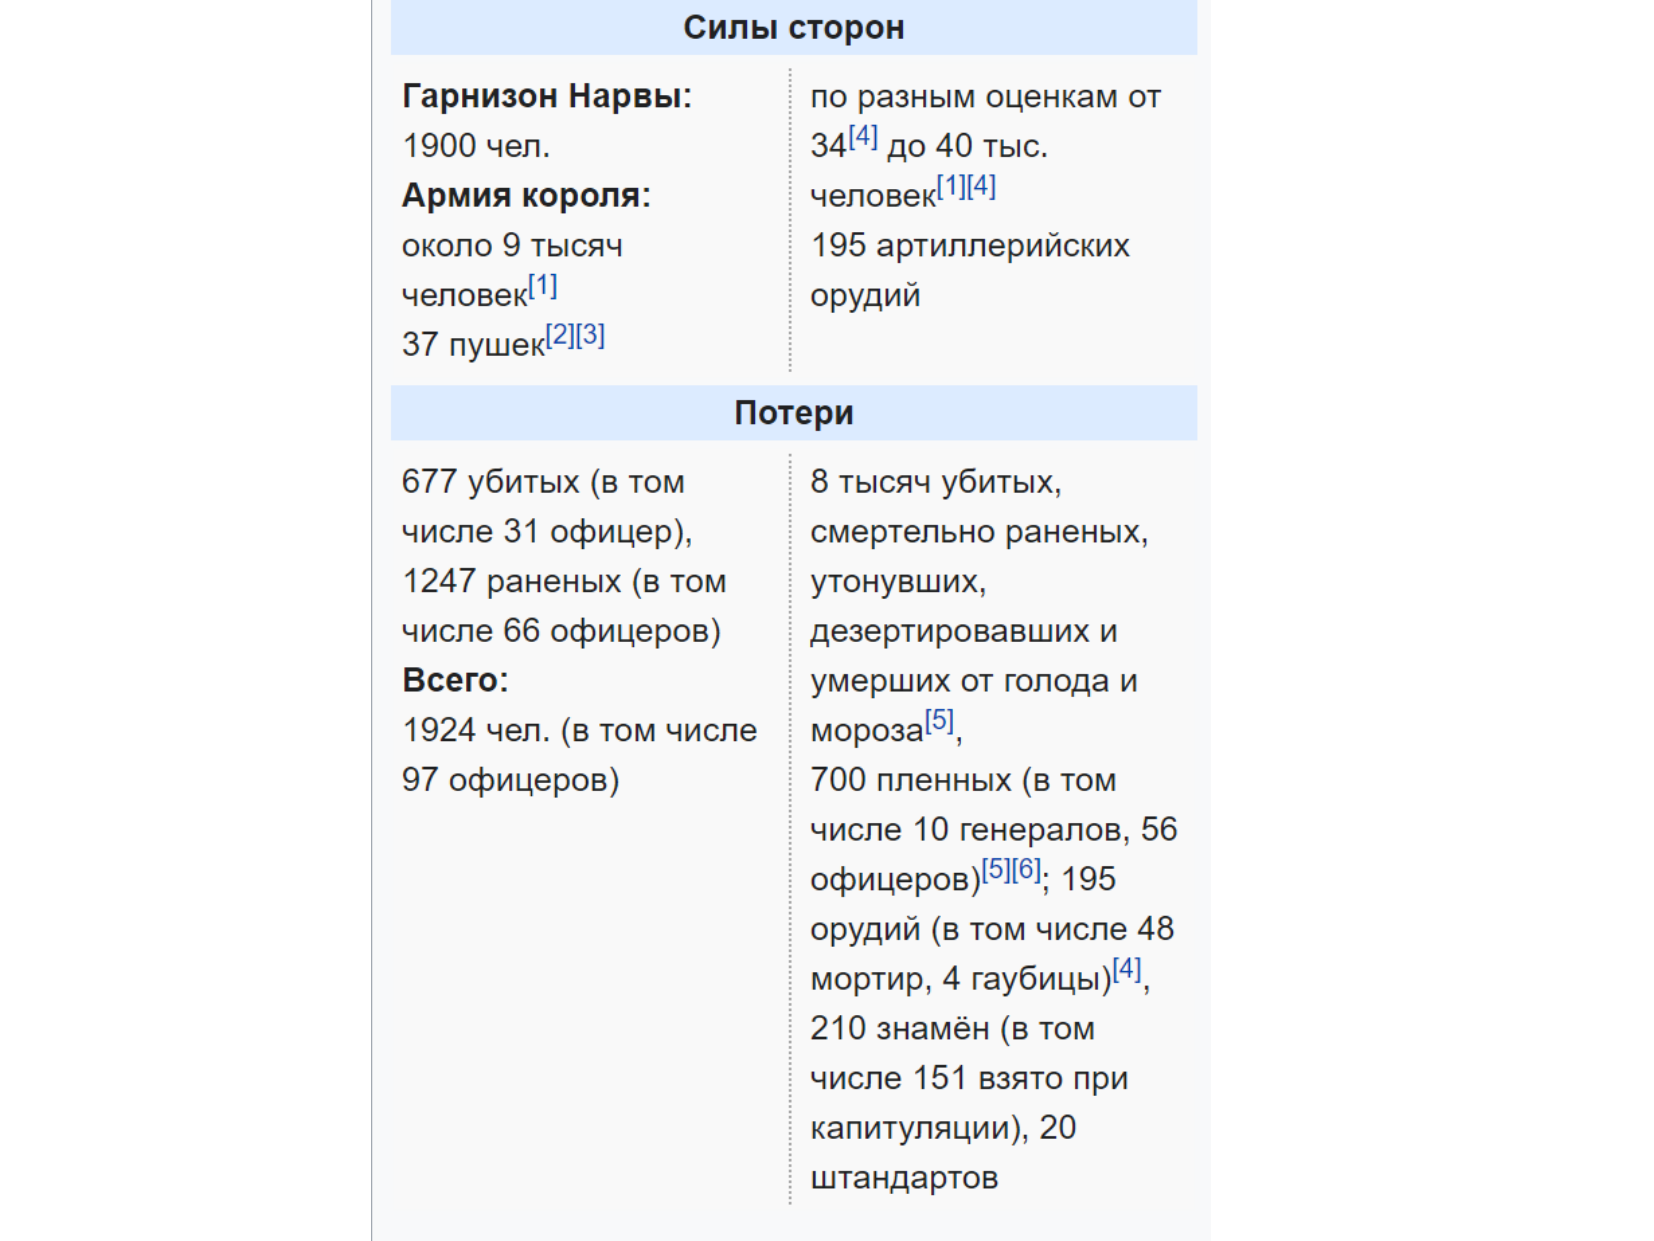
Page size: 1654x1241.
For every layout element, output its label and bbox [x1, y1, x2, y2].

picture [371, 0, 1211, 1241]
